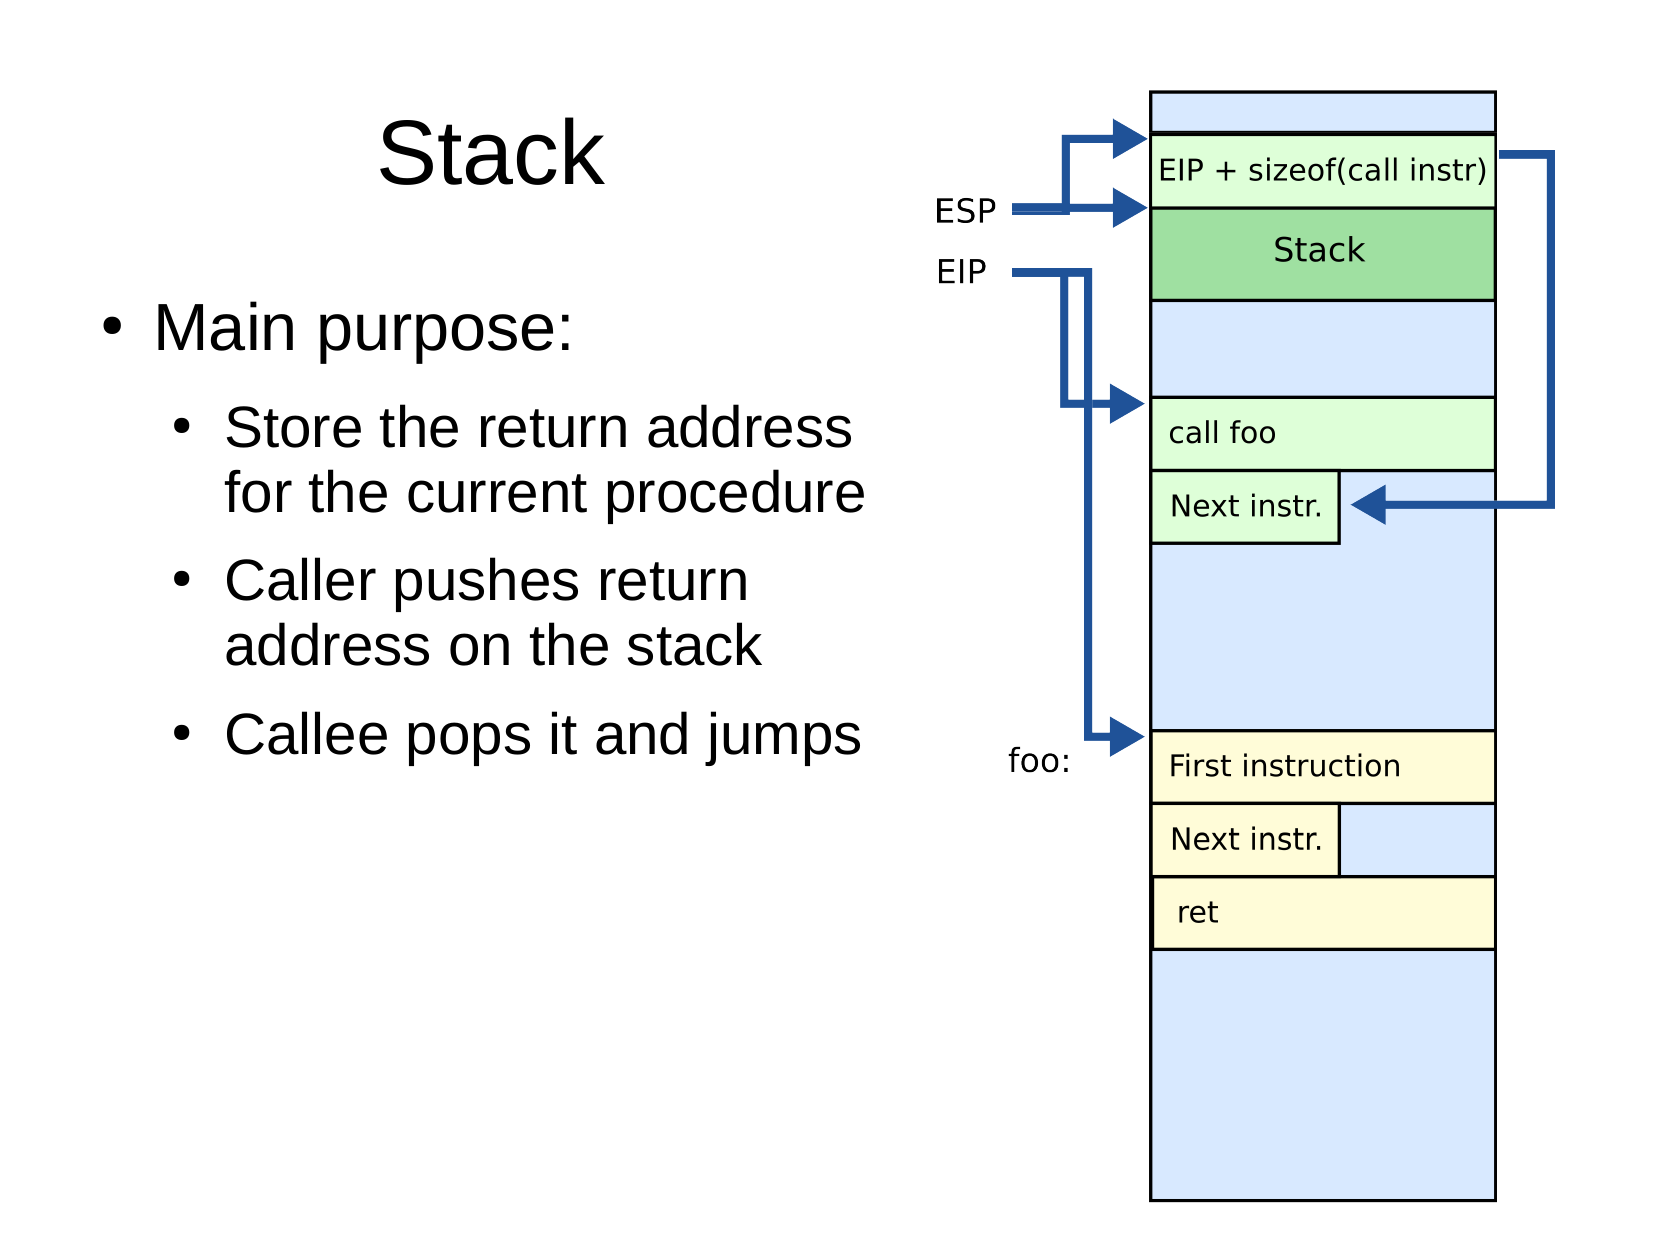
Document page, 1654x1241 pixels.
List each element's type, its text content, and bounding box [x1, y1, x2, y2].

picture [937, 80, 1555, 1212]
title Stack [82, 49, 901, 257]
list Main purpose: Store the return address for the current procedure Caller pushes return address on the stack Callee pops it and jumps [82, 290, 901, 1010]
